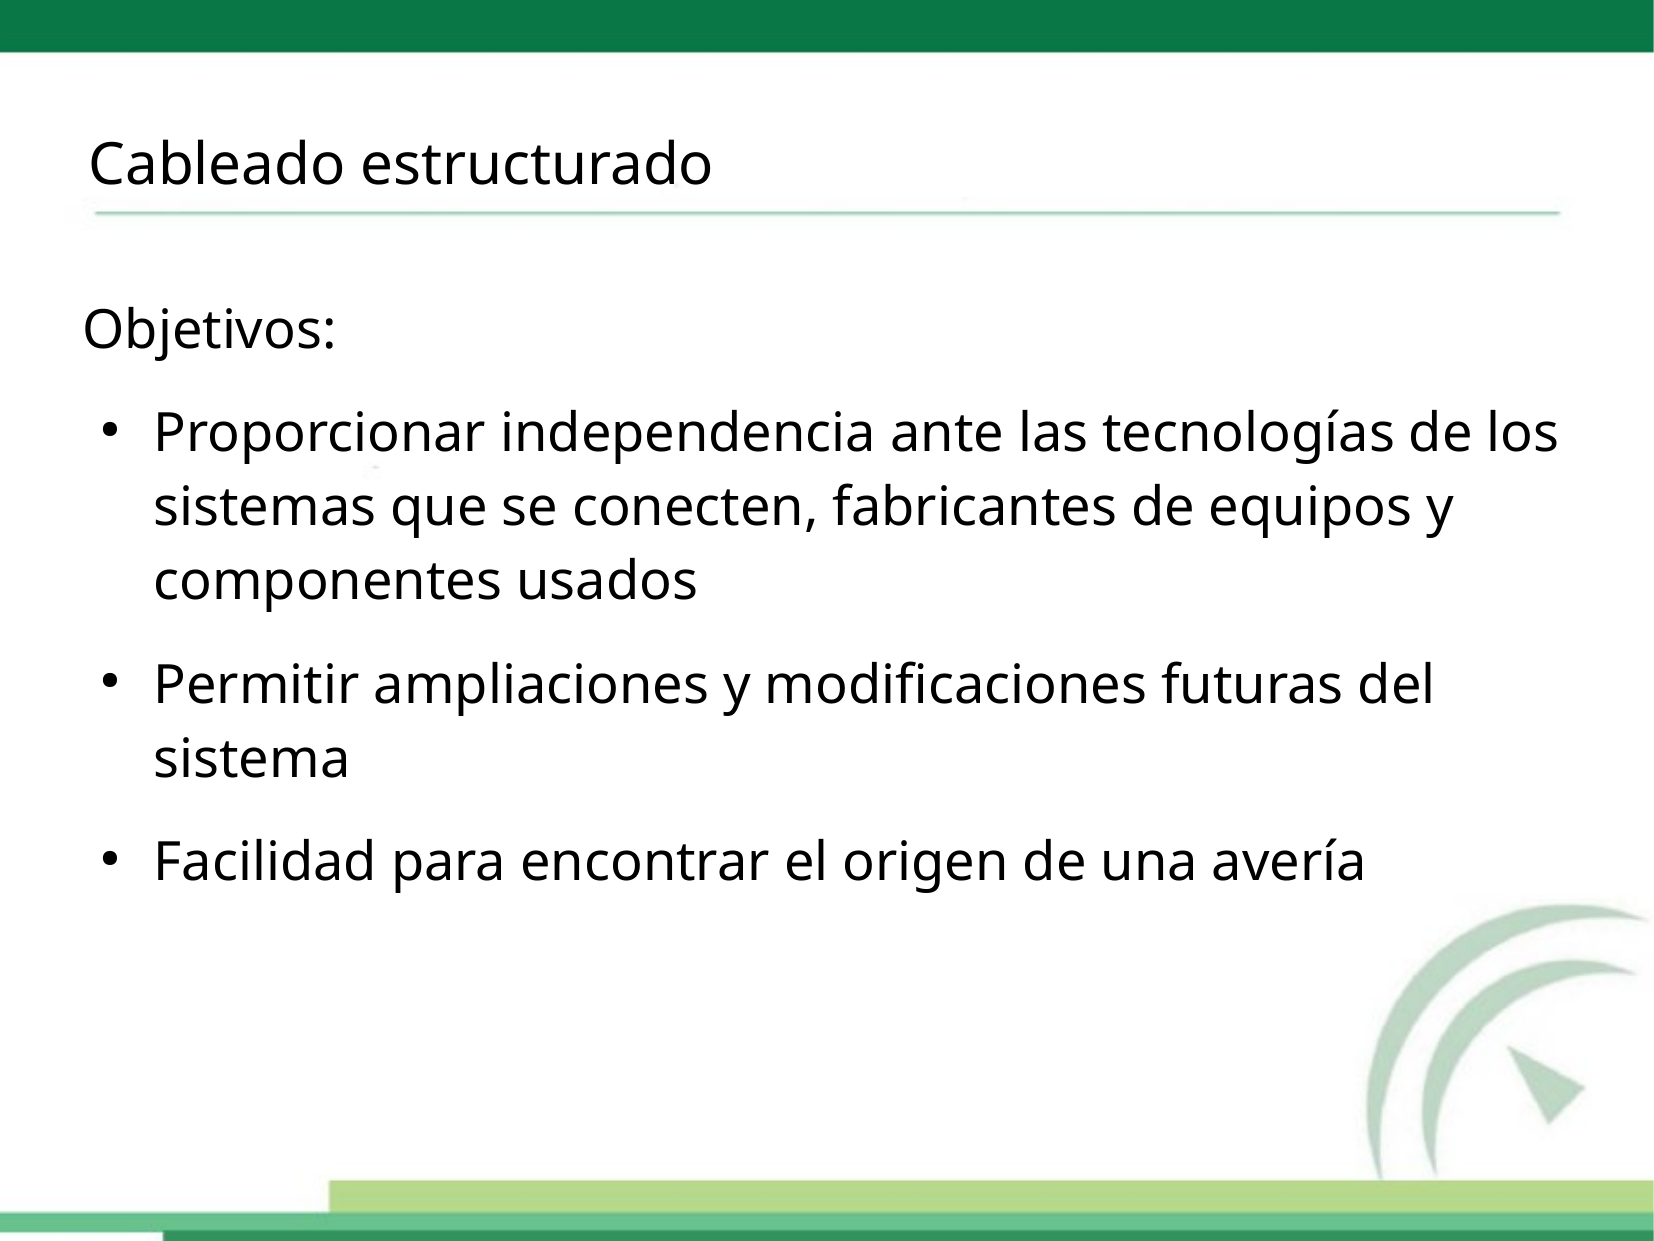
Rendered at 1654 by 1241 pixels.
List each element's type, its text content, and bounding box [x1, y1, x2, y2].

title Cableado estructurado [88, 58, 1577, 266]
list Objetivos: Proporcionar independencia ante las tecnologías de los sistemas que se conecten, fabricantes de equipos y componentes usados Permitir ampliaciones y modificaciones futuras del sistema Facilidad para encontrar el origen de una avería [82, 290, 1571, 1109]
picture [0, 0, 1654, 1241]
